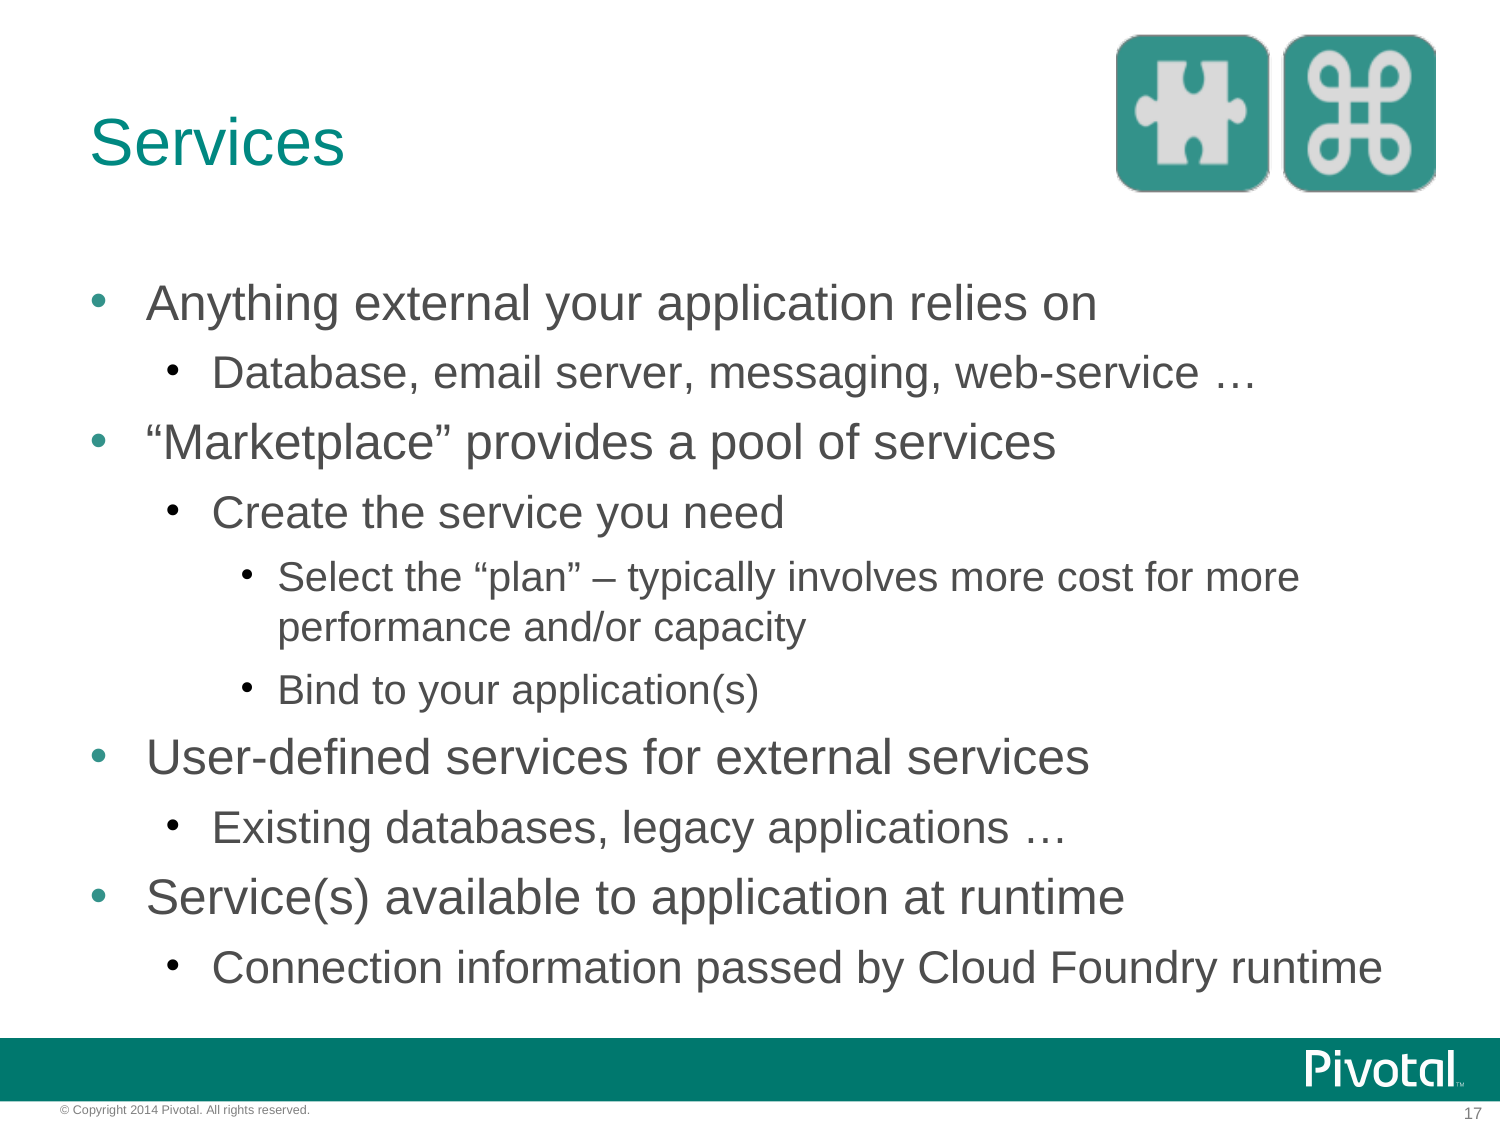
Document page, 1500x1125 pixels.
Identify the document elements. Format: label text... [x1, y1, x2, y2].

title Services [75, 45, 1425, 233]
picture [1116, 18, 1436, 209]
picture [1306, 1050, 1464, 1087]
text_box Anything external your application relies on Database, email server, messaging, web-service … “Marketplace” provides a pool of services Create the service you need Select the “plan” – typically involves more cost for more performance and/or capacity Bind to your application(s) User-defined services for external services Existing databases, legacy applications … Service(s) available to application at runtime Connection information passed by Cloud Foundry runtime [75, 262, 1426, 931]
